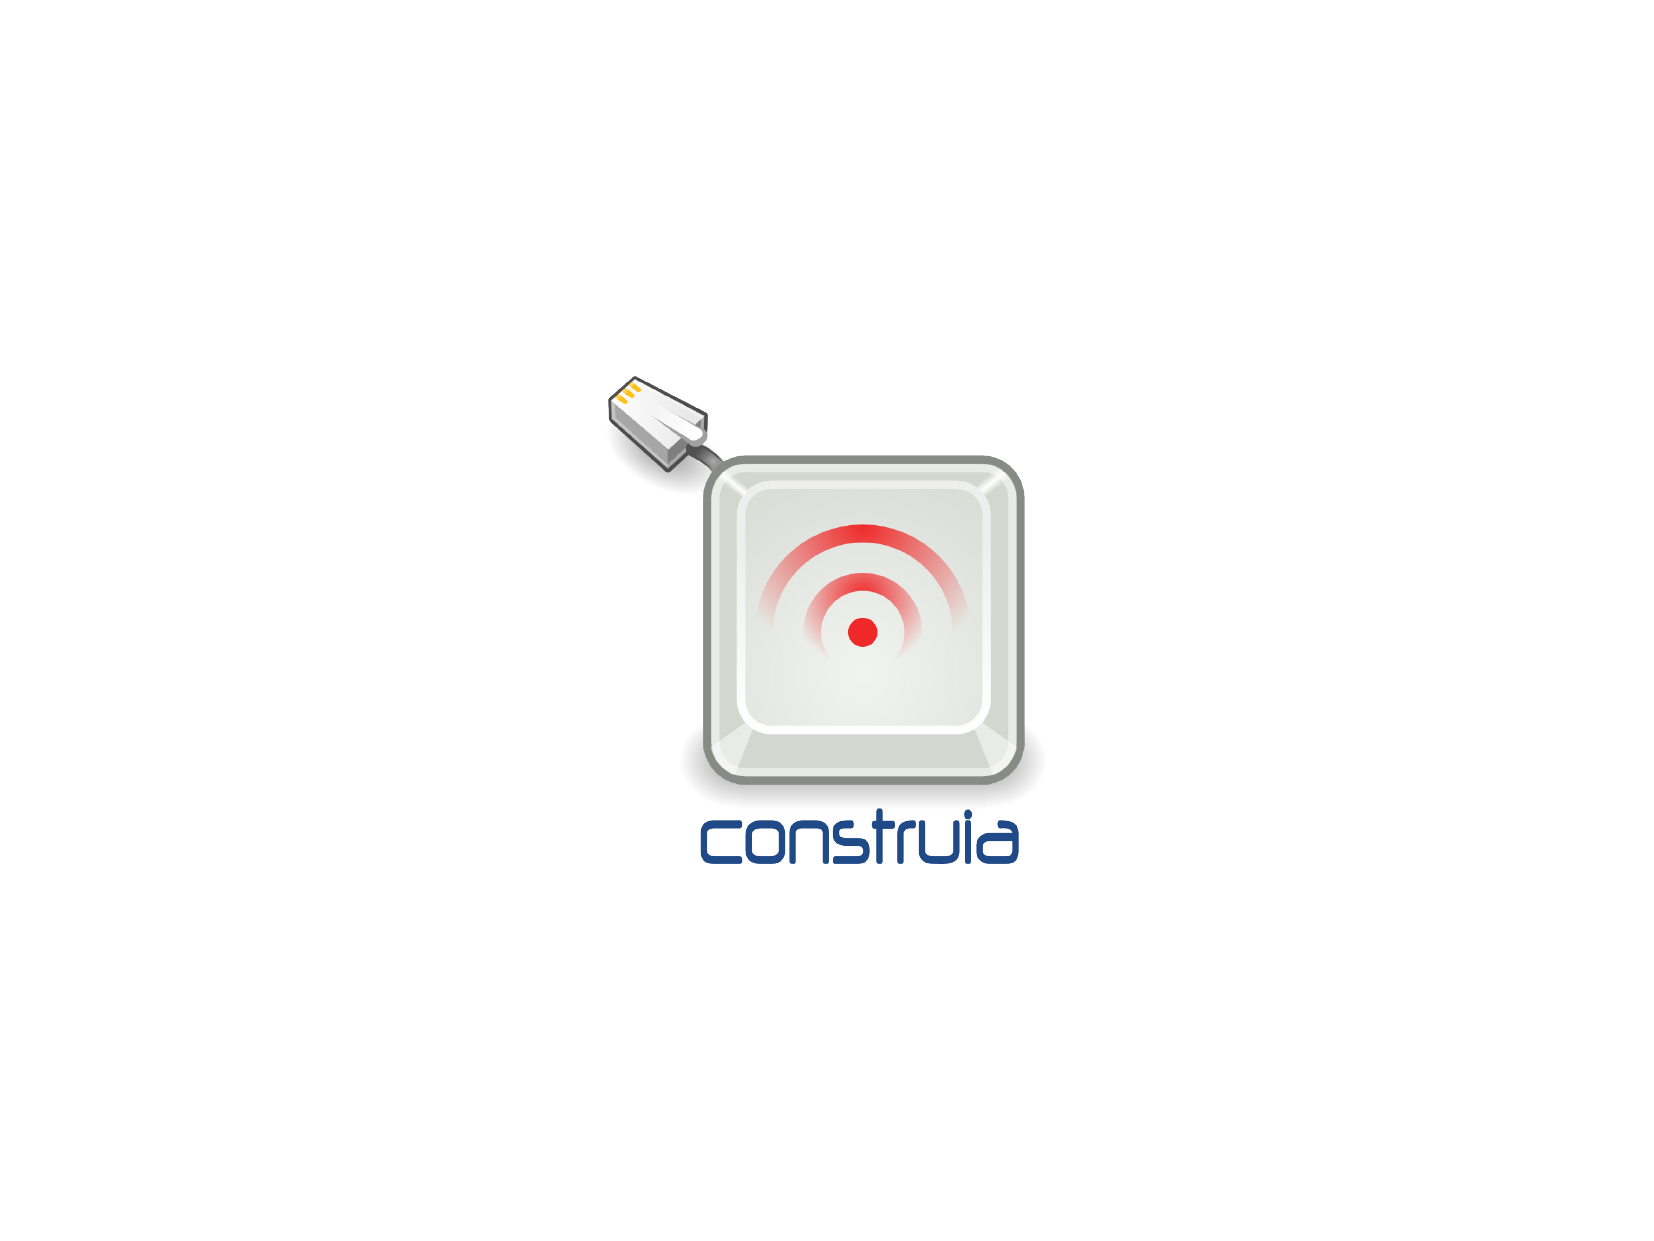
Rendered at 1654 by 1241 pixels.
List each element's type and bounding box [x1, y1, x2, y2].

picture [605, 376, 1049, 864]
